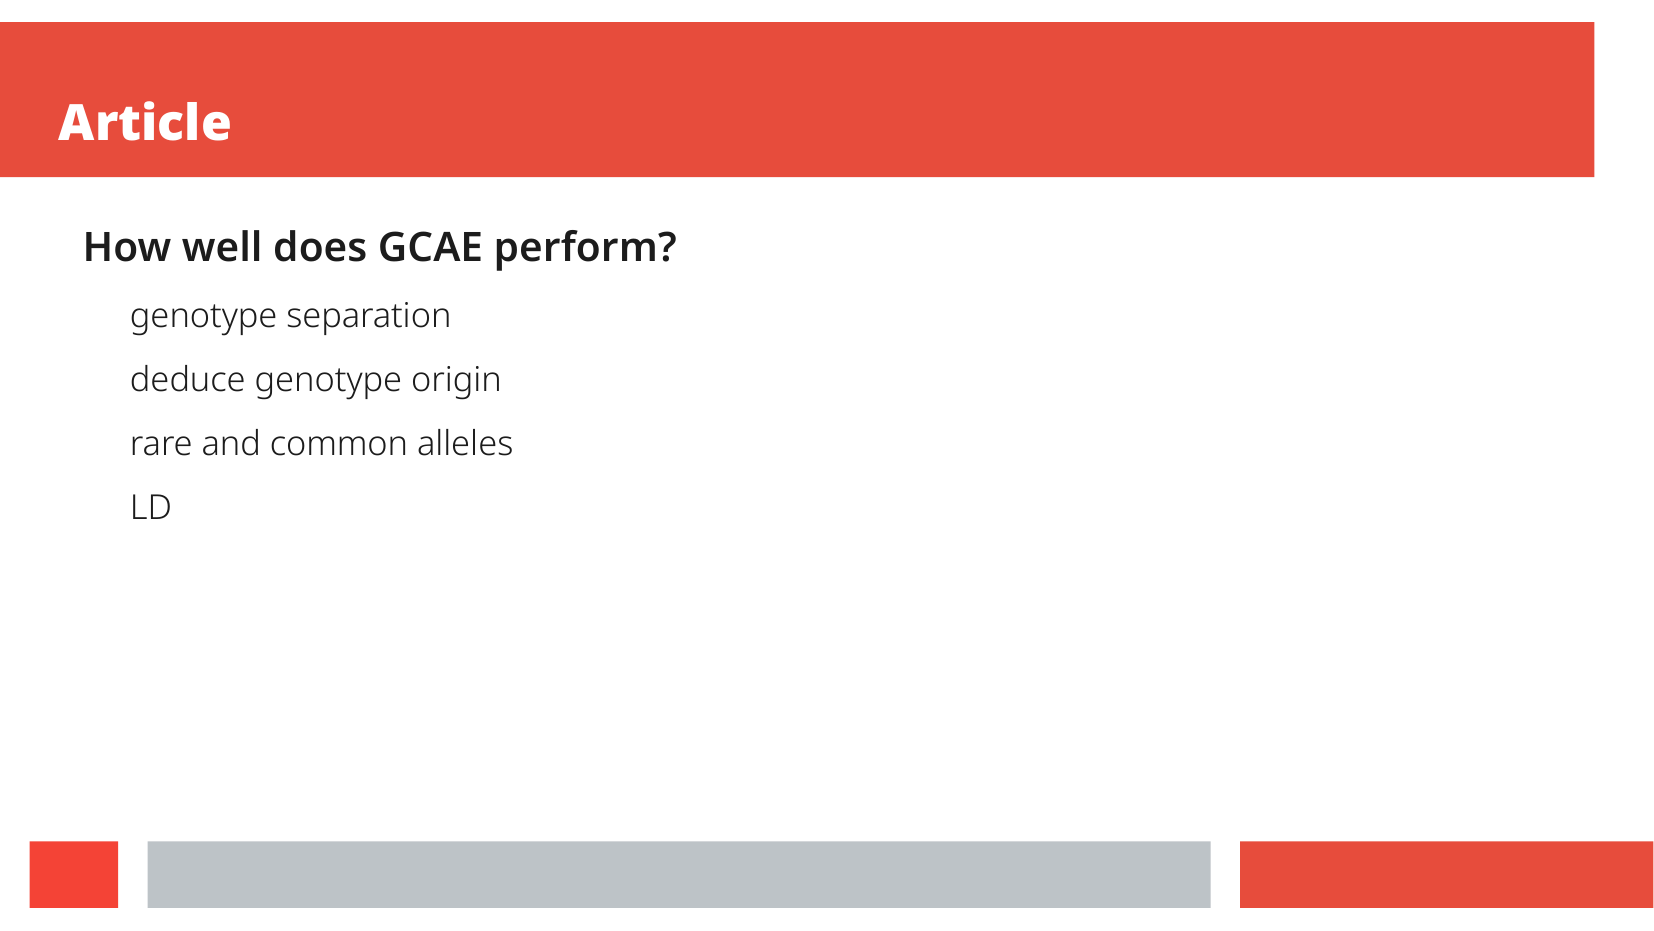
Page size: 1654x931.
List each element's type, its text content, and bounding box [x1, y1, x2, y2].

title Article [59, 44, 1595, 156]
list How well does GCAE perform? genotype separation deduce genotype origin rare and common alleles LD [82, 217, 1571, 758]
